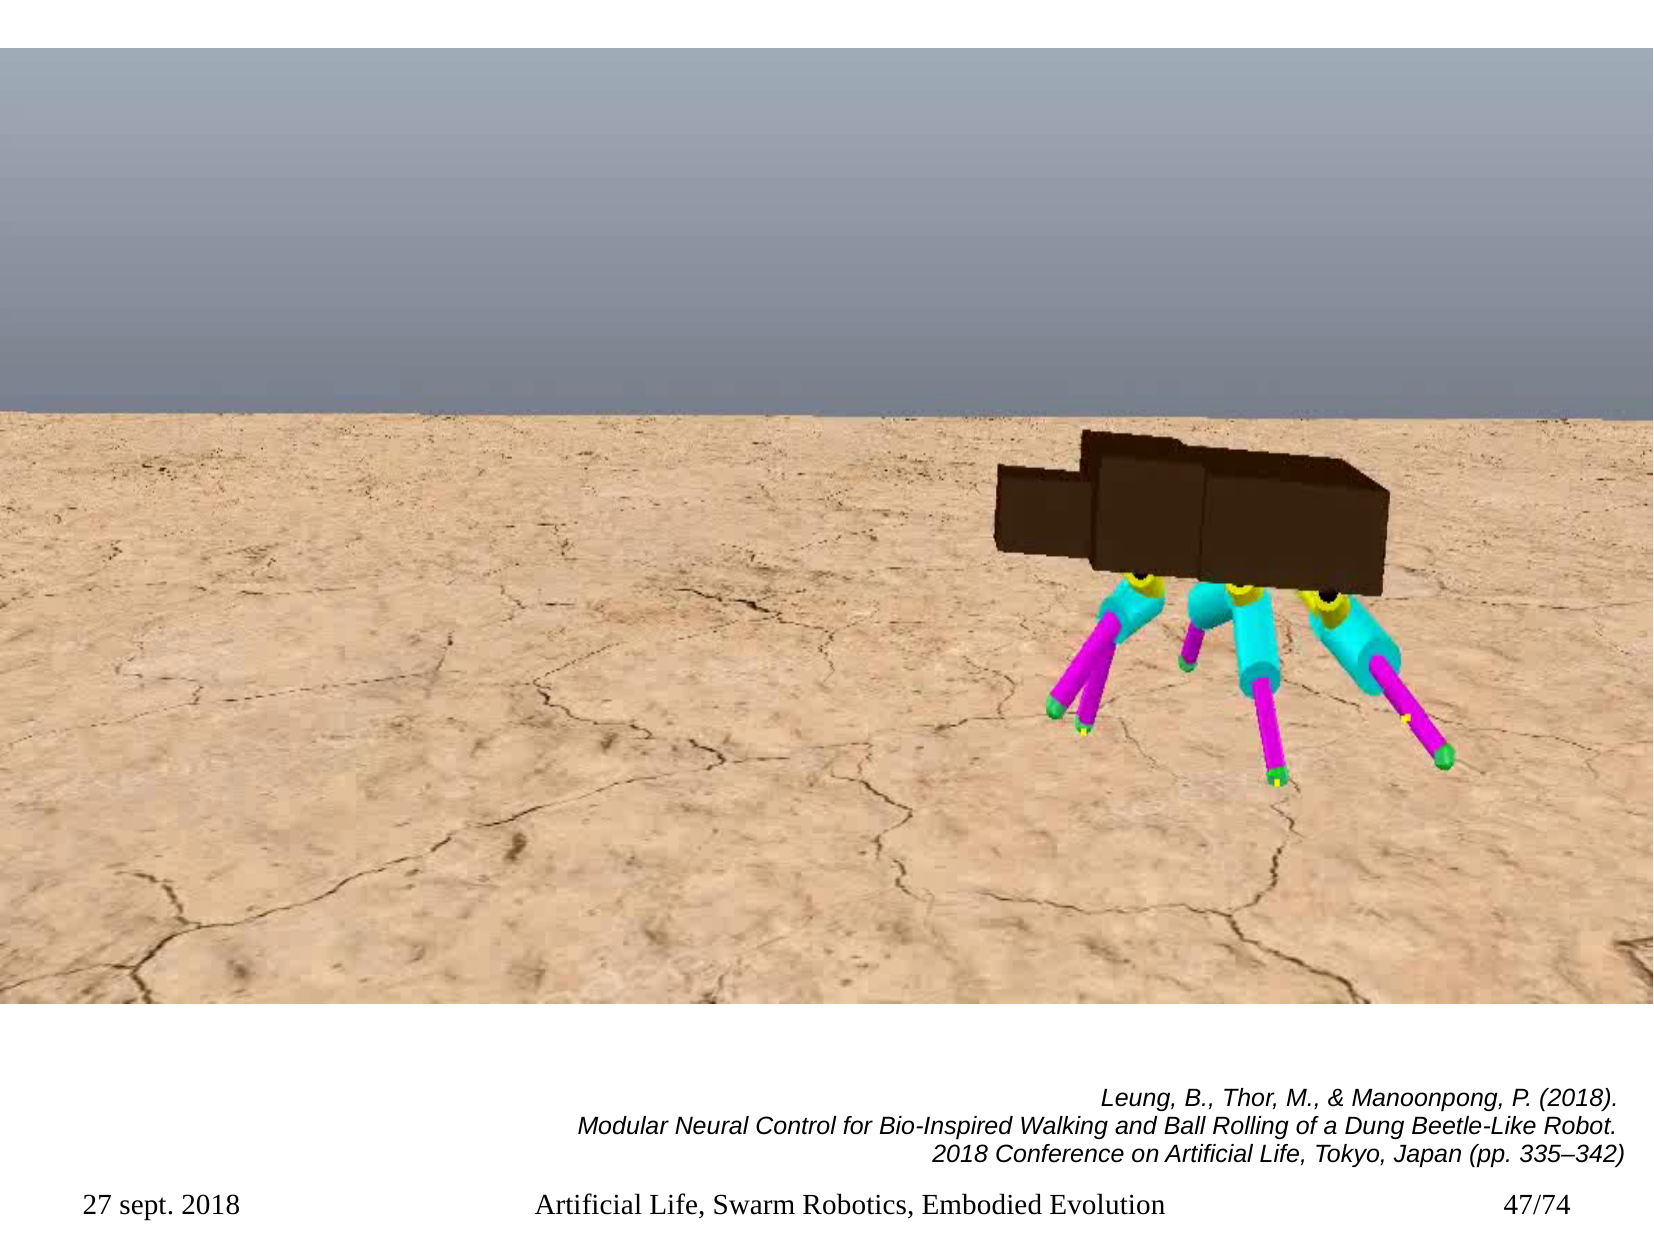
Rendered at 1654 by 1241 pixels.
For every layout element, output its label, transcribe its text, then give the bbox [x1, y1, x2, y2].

text_box [0, 47, 1654, 1004]
text_box Leung, B., Thor, M., & Manoonpong, P. (2018). Modular Neural Control for Bio-Inspired Walking and Ball Rolling of a Dung Beetle-Like Robot. 2018 Conference on Artificial Life, Tokyo, Japan (pp. 335–342) [177, 1076, 1642, 1175]
